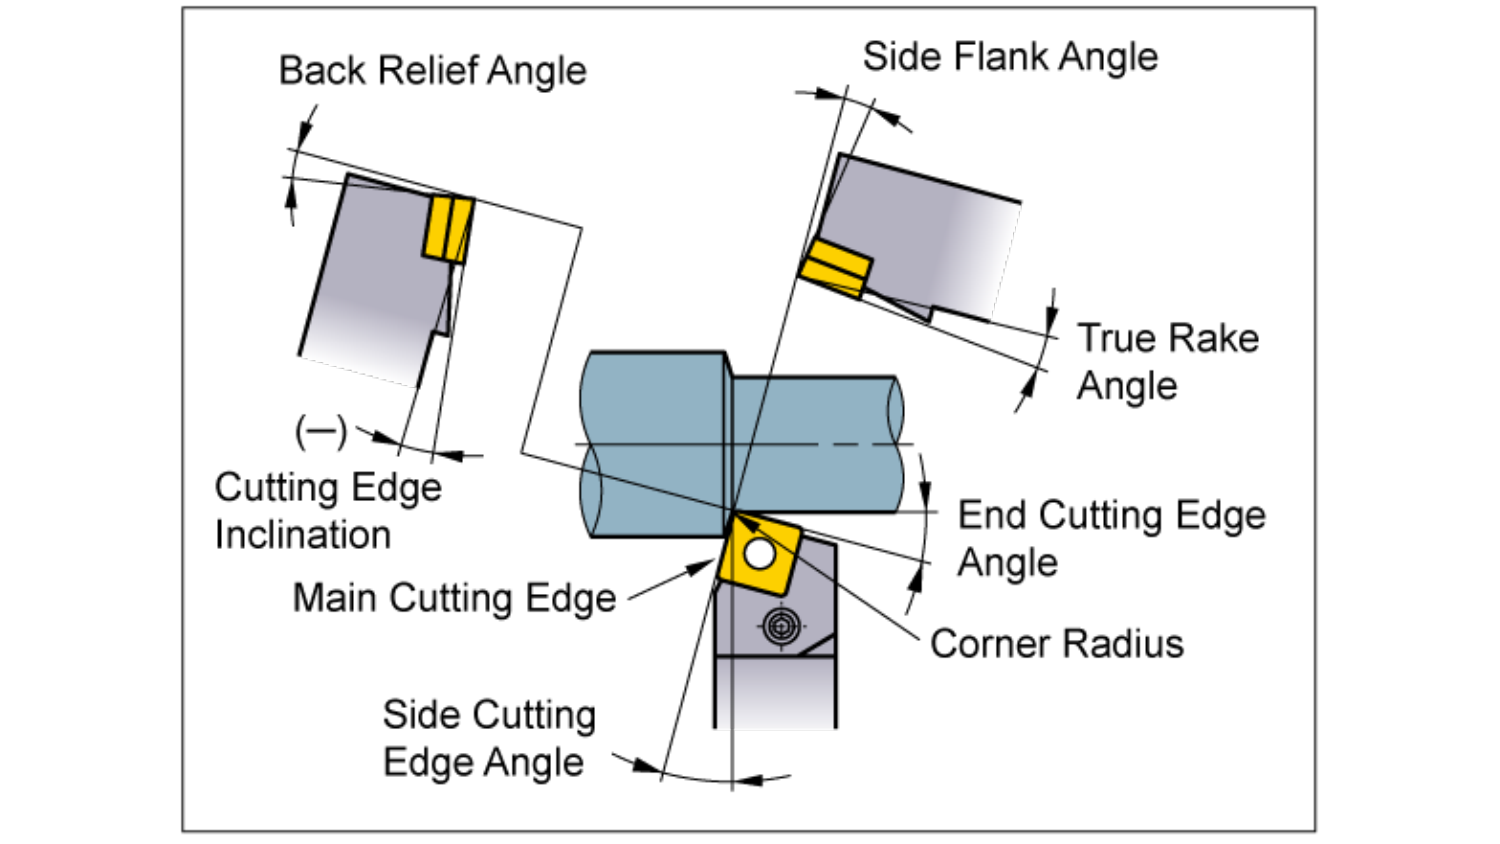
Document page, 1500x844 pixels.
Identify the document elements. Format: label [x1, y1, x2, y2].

picture [176, 0, 1324, 844]
